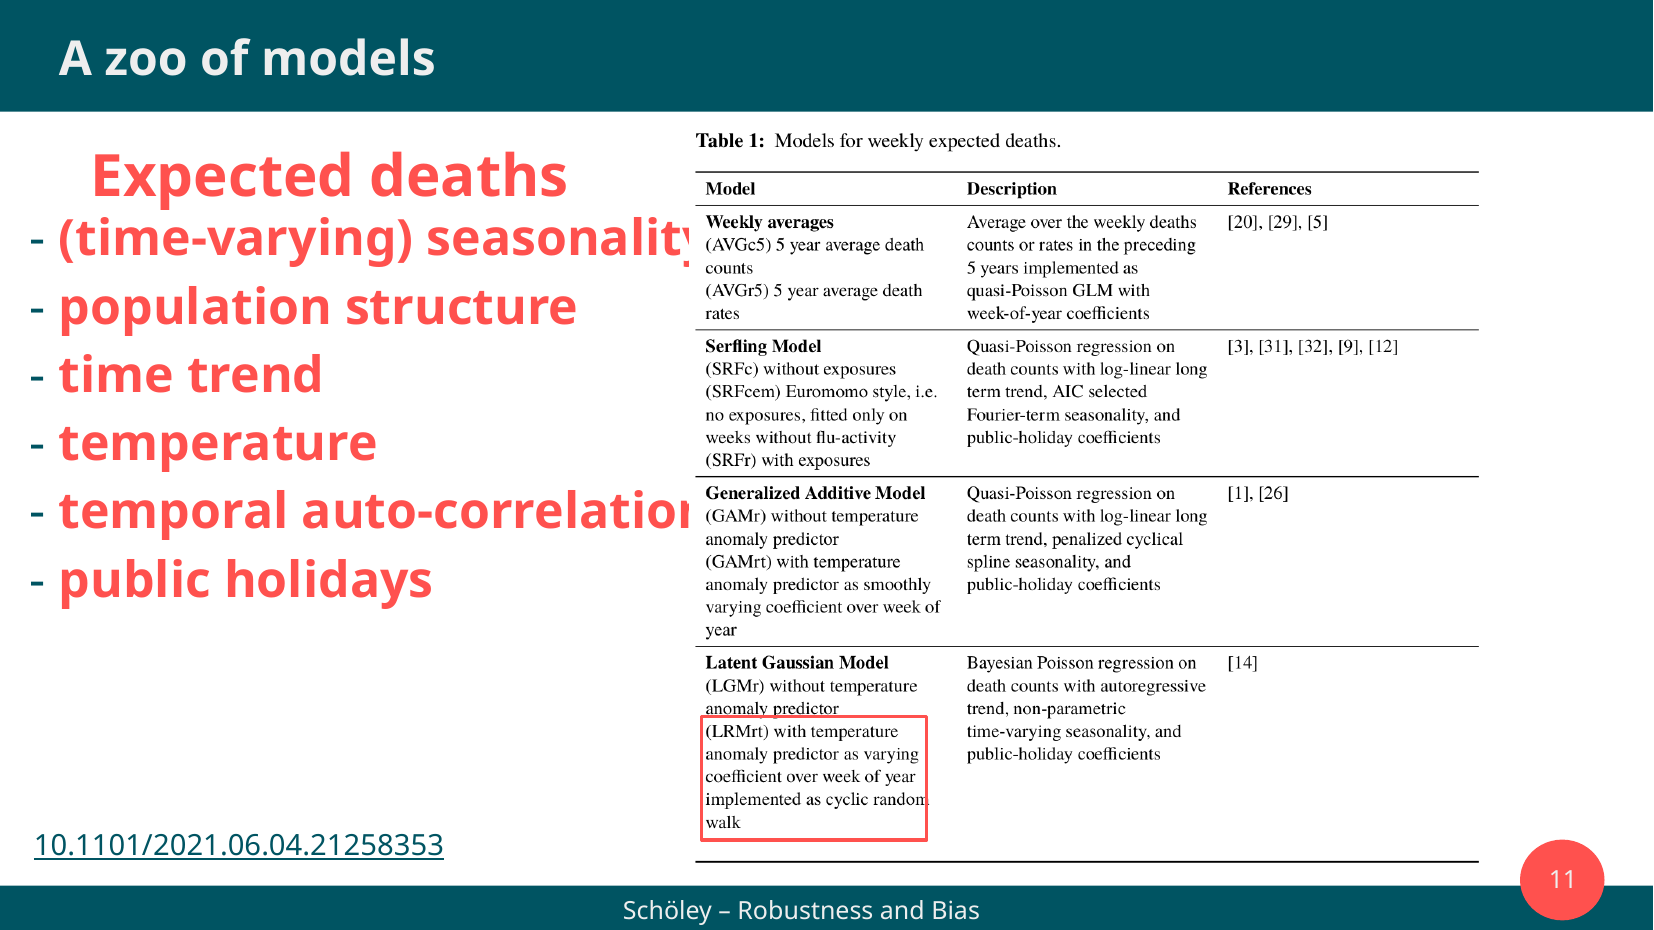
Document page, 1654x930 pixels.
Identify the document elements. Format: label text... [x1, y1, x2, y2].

text_box 10.1101/2021.06.04.21258353 [19, 817, 665, 871]
text_box - (time-varying) seasonality - population structure - time trend - temperature - temporal auto-correlation - public holidays [15, 194, 689, 699]
text_box Expected deaths [75, 126, 682, 194]
title A zoo of models [58, 0, 1594, 117]
picture [689, 127, 1485, 869]
